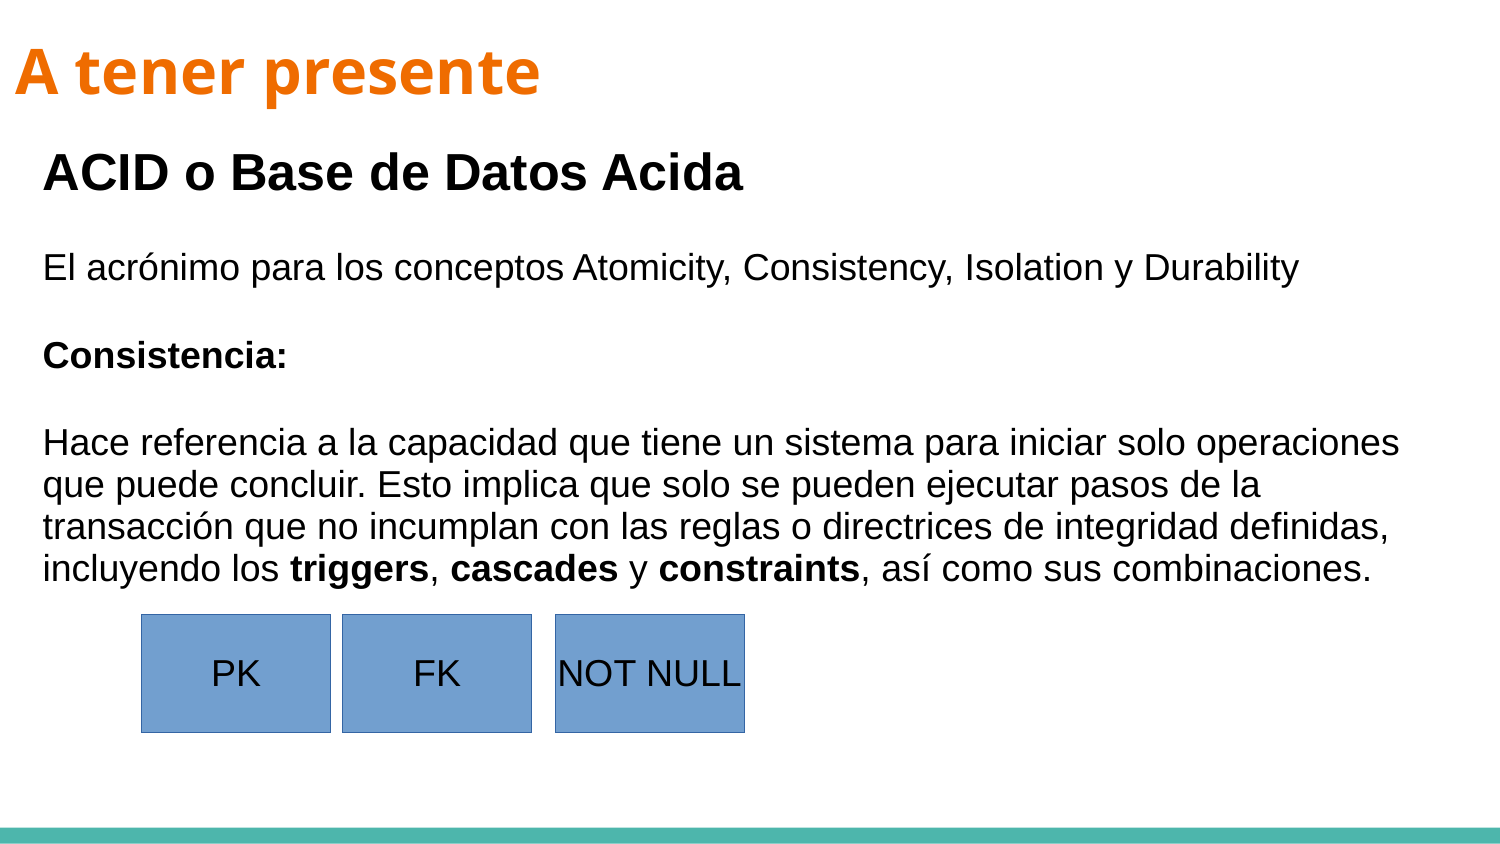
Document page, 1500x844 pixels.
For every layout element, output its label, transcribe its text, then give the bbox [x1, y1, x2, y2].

text_box ACID o Base de Datos Acida El acrónimo para los conceptos Atomicity, Consistency, Isolation y Durability Consistencia: Hace referencia a la capacidad que tiene un sistema para iniciar solo operaciones que puede concluir. Esto implica que solo se pueden ejecutar pasos de la transacción que no incumplan con las reglas o directrices de integridad definidas, incluyendo los triggers, cascades y constraints, así como sus combinaciones. [27, 135, 1477, 597]
title A tener presente [0, 11, 1469, 128]
text_box FK [342, 614, 532, 733]
text_box NOT NULL [555, 614, 745, 733]
text_box PK [141, 614, 331, 733]
